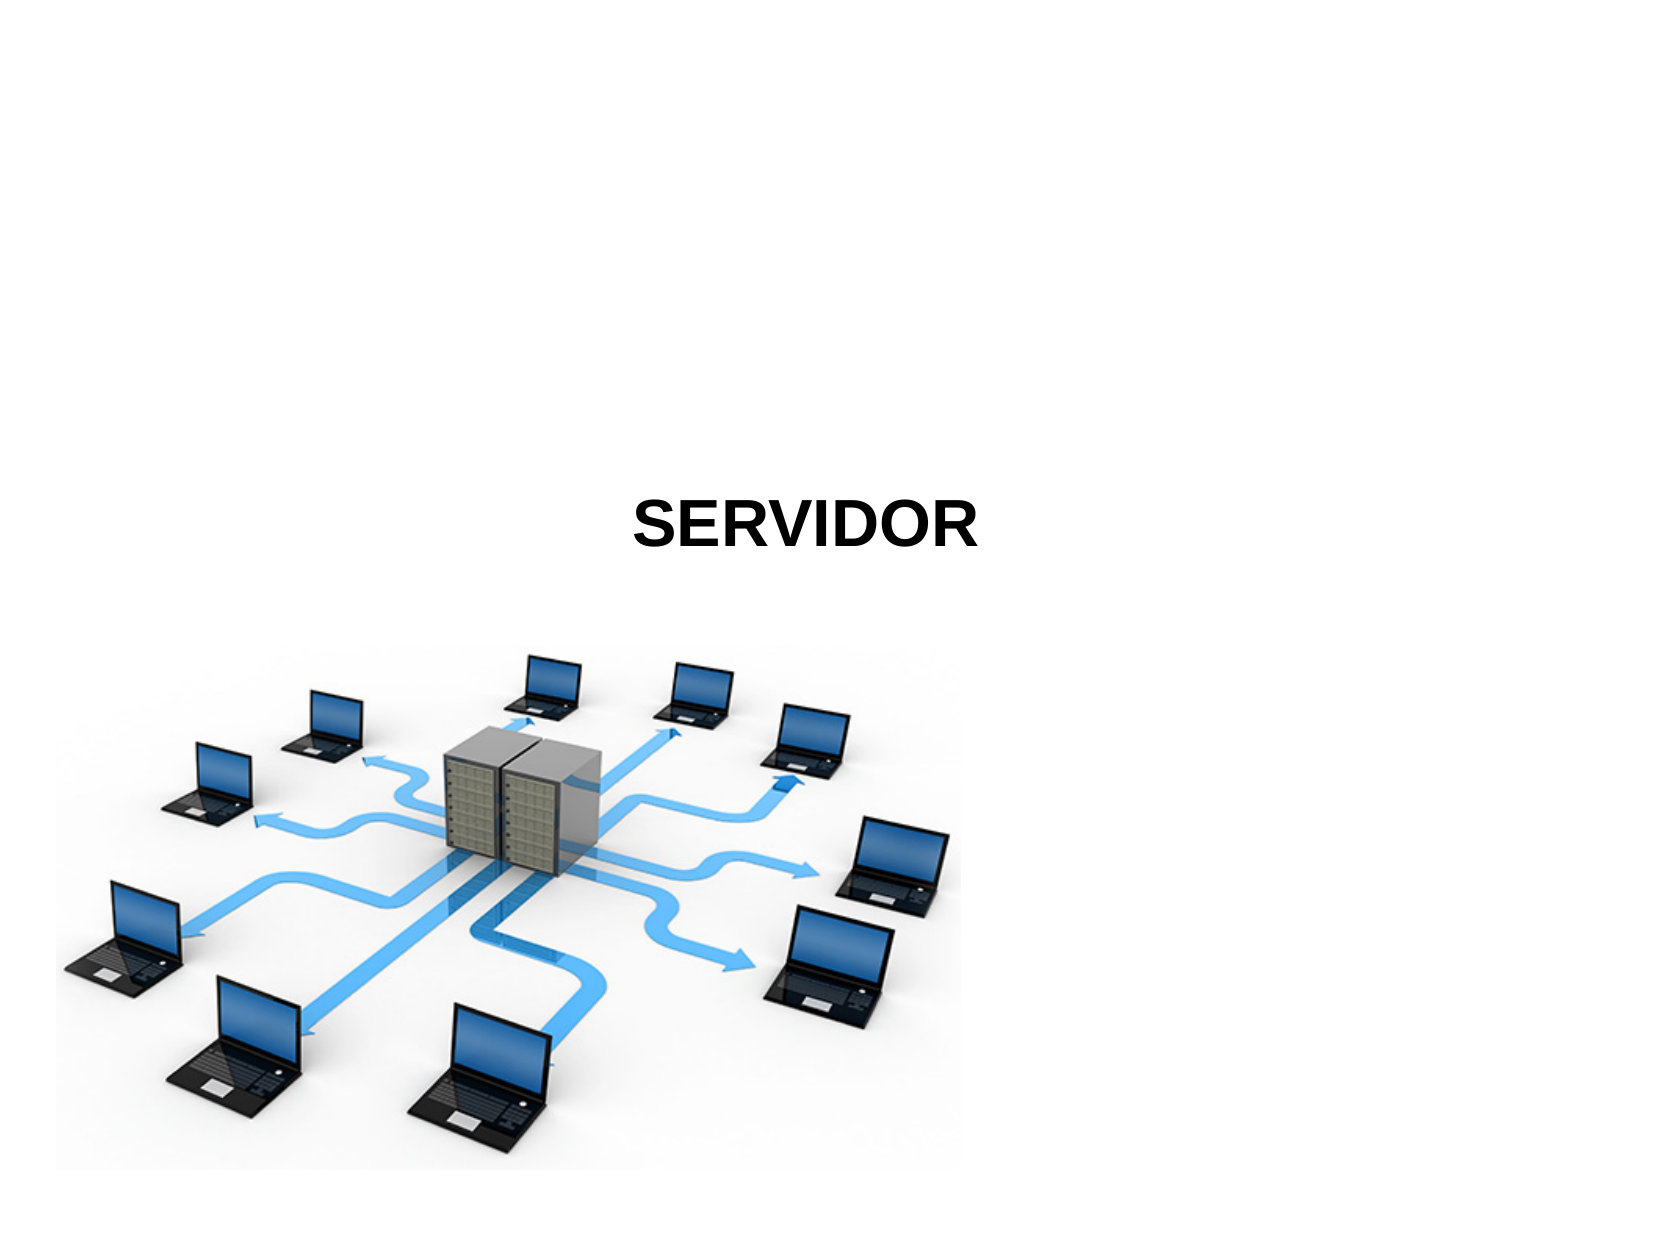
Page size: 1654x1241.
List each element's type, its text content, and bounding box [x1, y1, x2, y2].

picture [56, 645, 961, 1171]
subtitle SERVIDOR [577, 480, 1036, 568]
